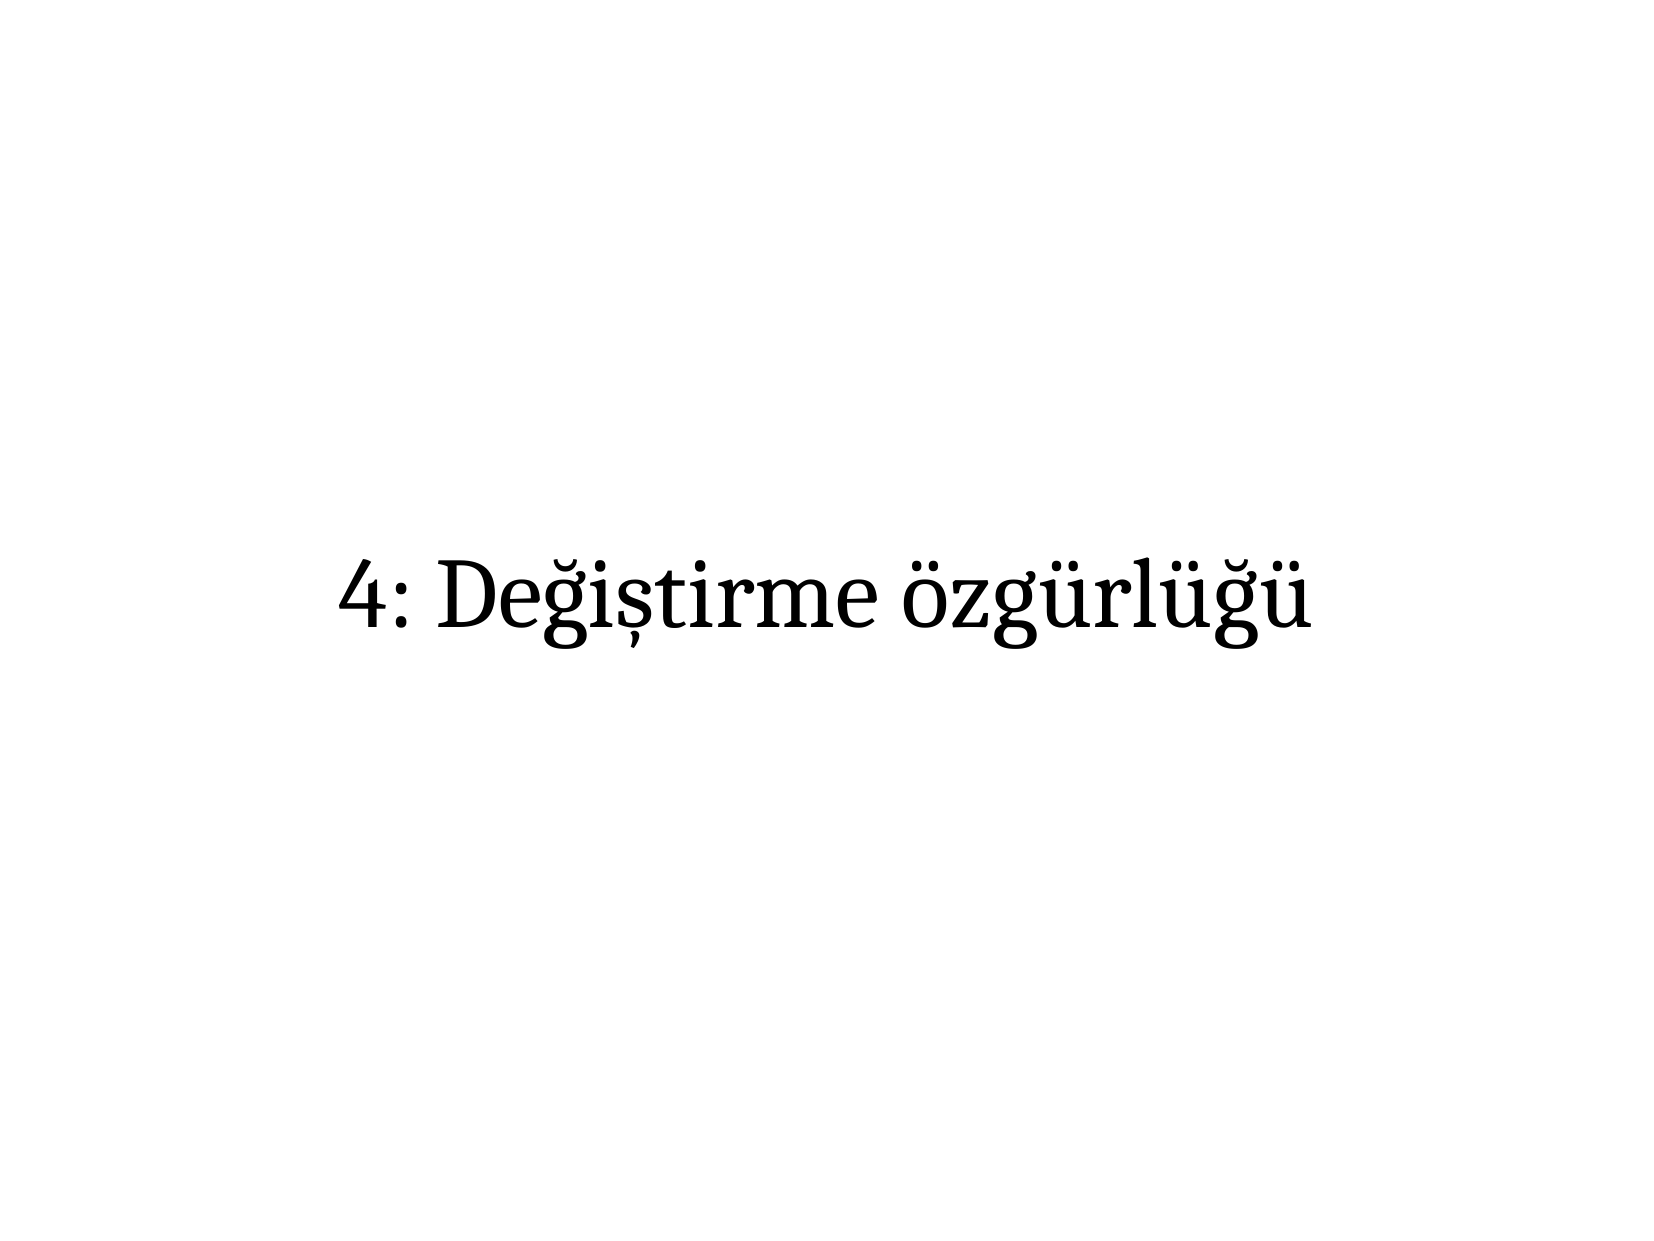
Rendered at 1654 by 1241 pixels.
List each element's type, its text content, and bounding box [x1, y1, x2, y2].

title 4: Değiştirme özgürlüğü [82, 281, 1571, 908]
